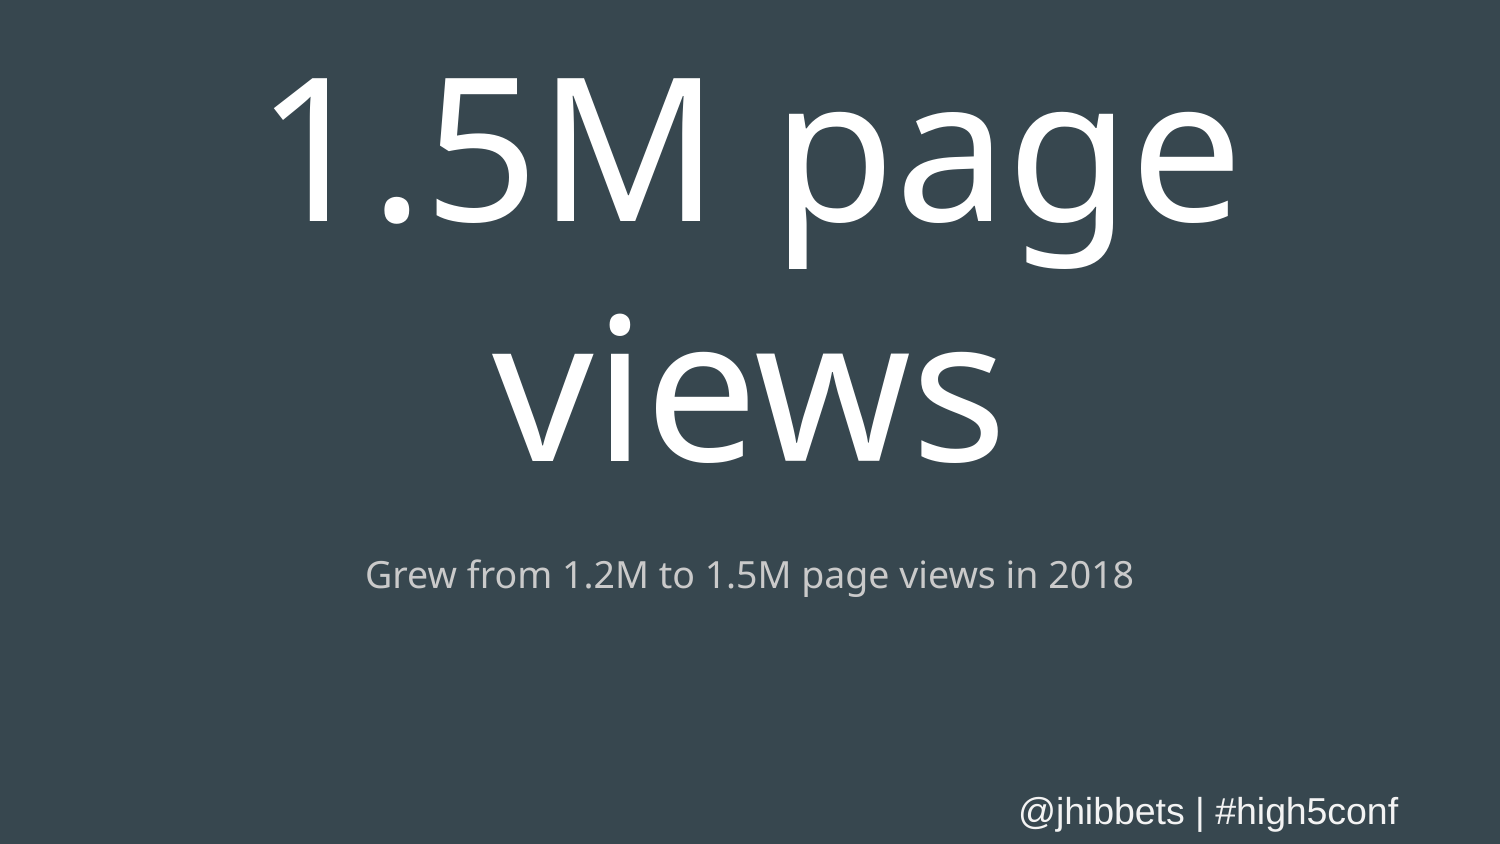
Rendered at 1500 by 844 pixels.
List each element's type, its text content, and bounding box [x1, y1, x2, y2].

list Grew from 1.2M to 1.5M page views in 2018 [51, 529, 1449, 743]
title 1.5M page views [51, 205, 1449, 517]
